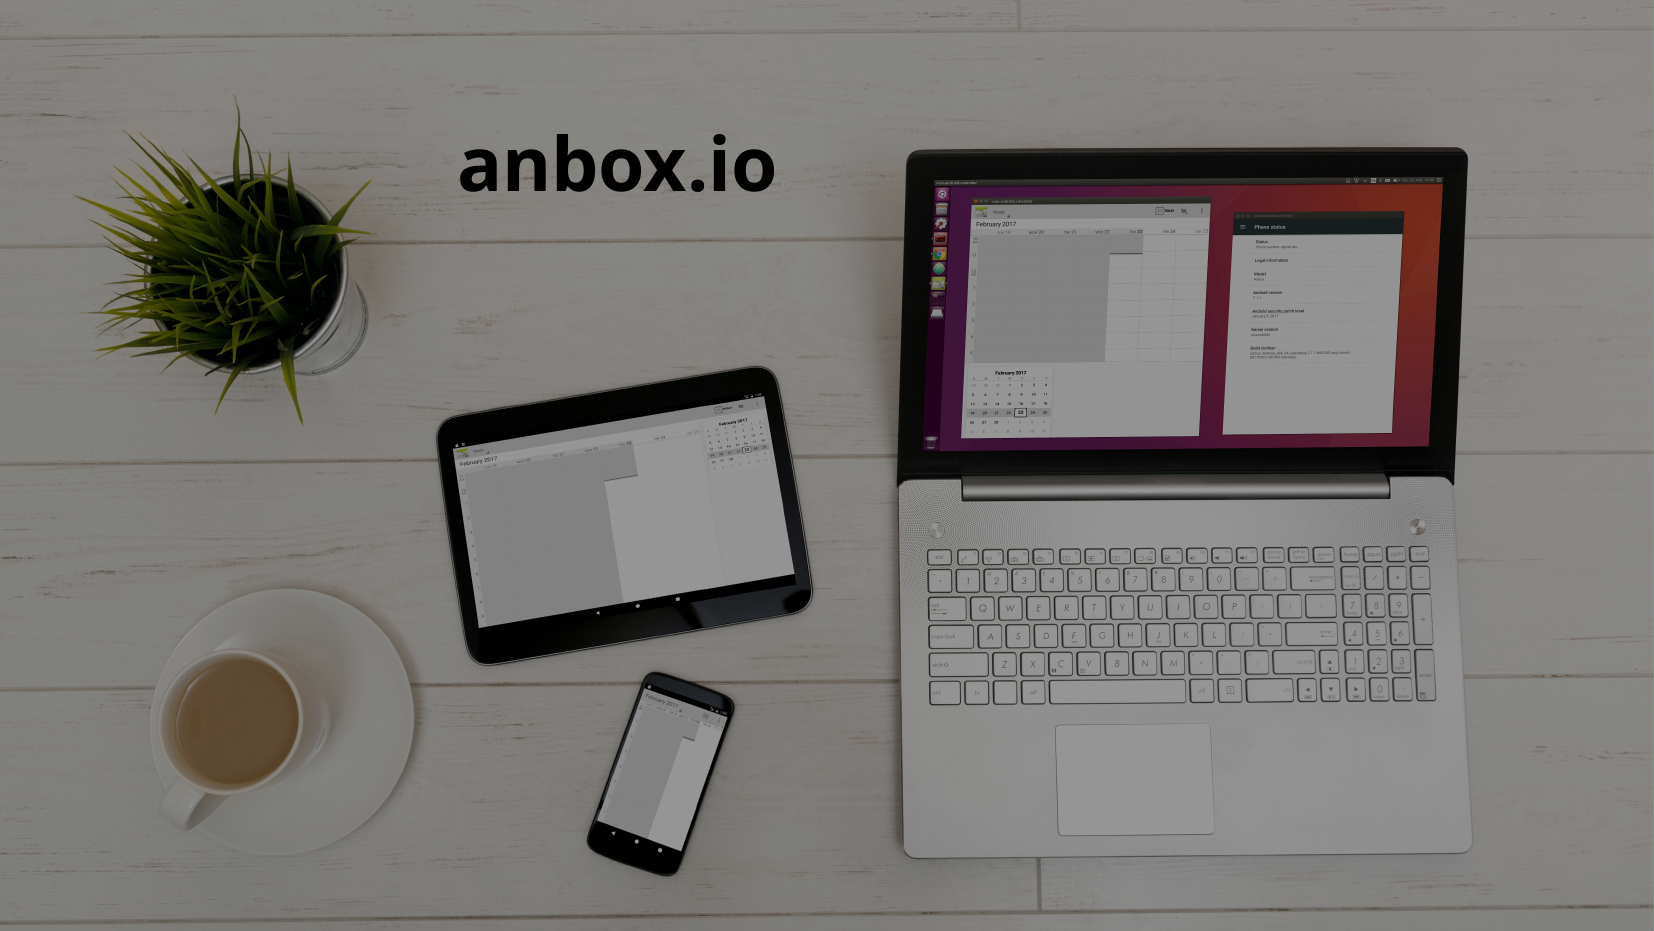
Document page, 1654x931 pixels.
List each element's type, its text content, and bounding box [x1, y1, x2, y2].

picture [0, 0, 1654, 931]
title anbox.io [173, 84, 1062, 241]
